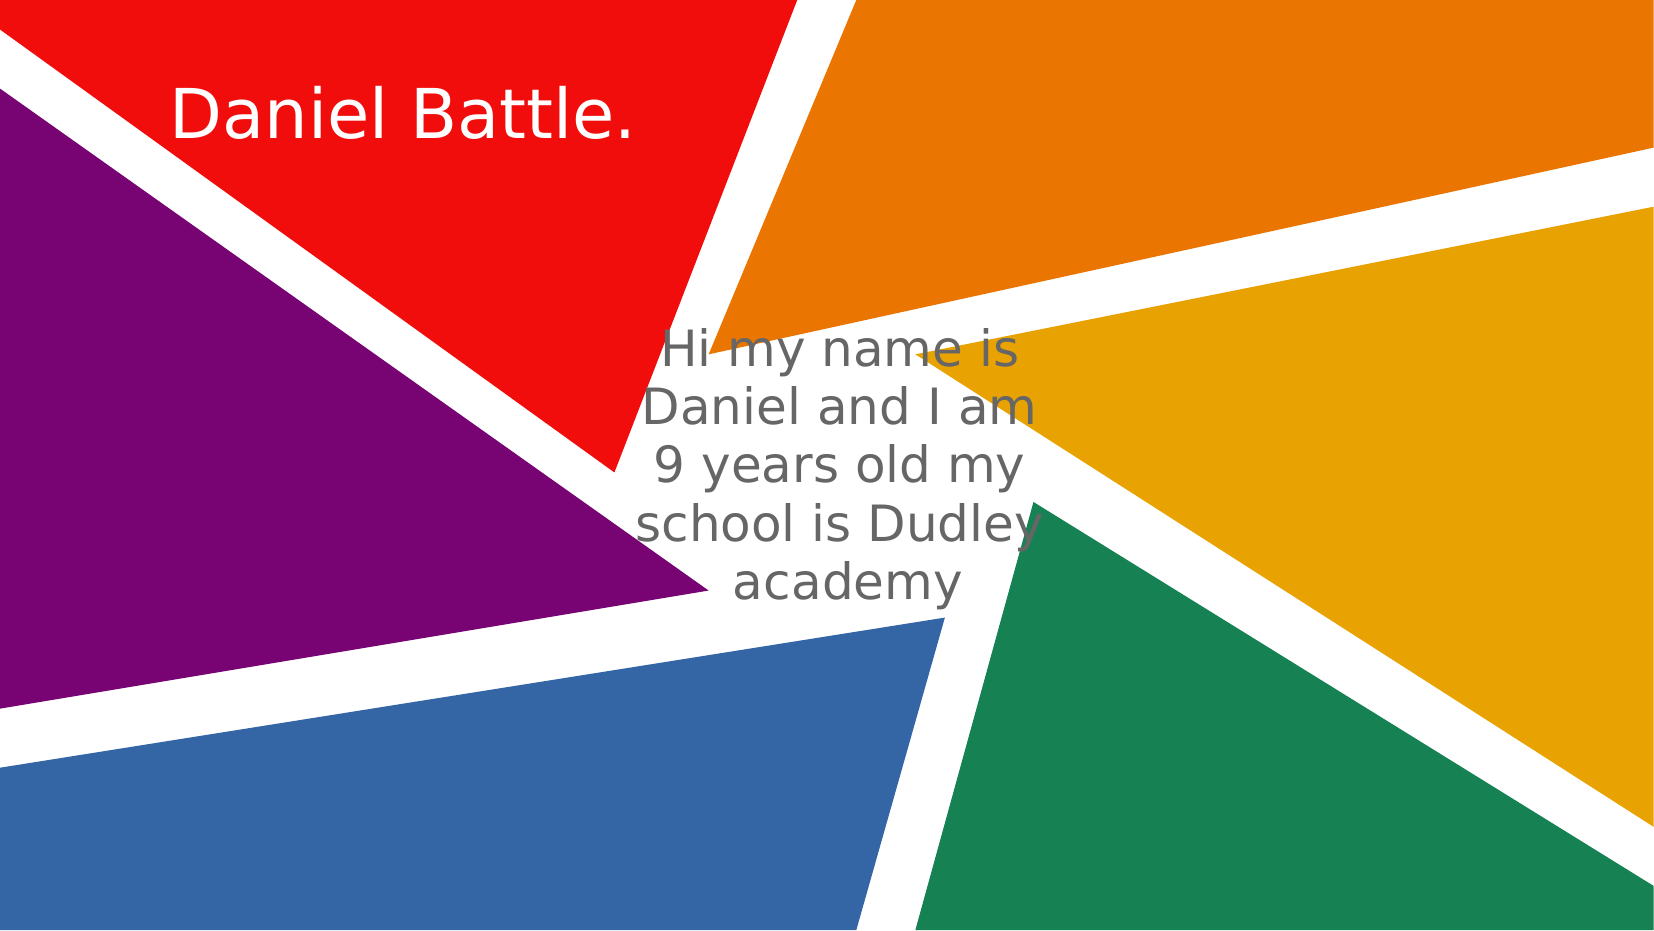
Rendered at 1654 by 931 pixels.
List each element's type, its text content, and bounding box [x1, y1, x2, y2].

subtitle Hi my name is Daniel and I am 9 years old my school is Dudley academy [629, 313, 1051, 618]
title Daniel Battle. [82, 37, 746, 193]
